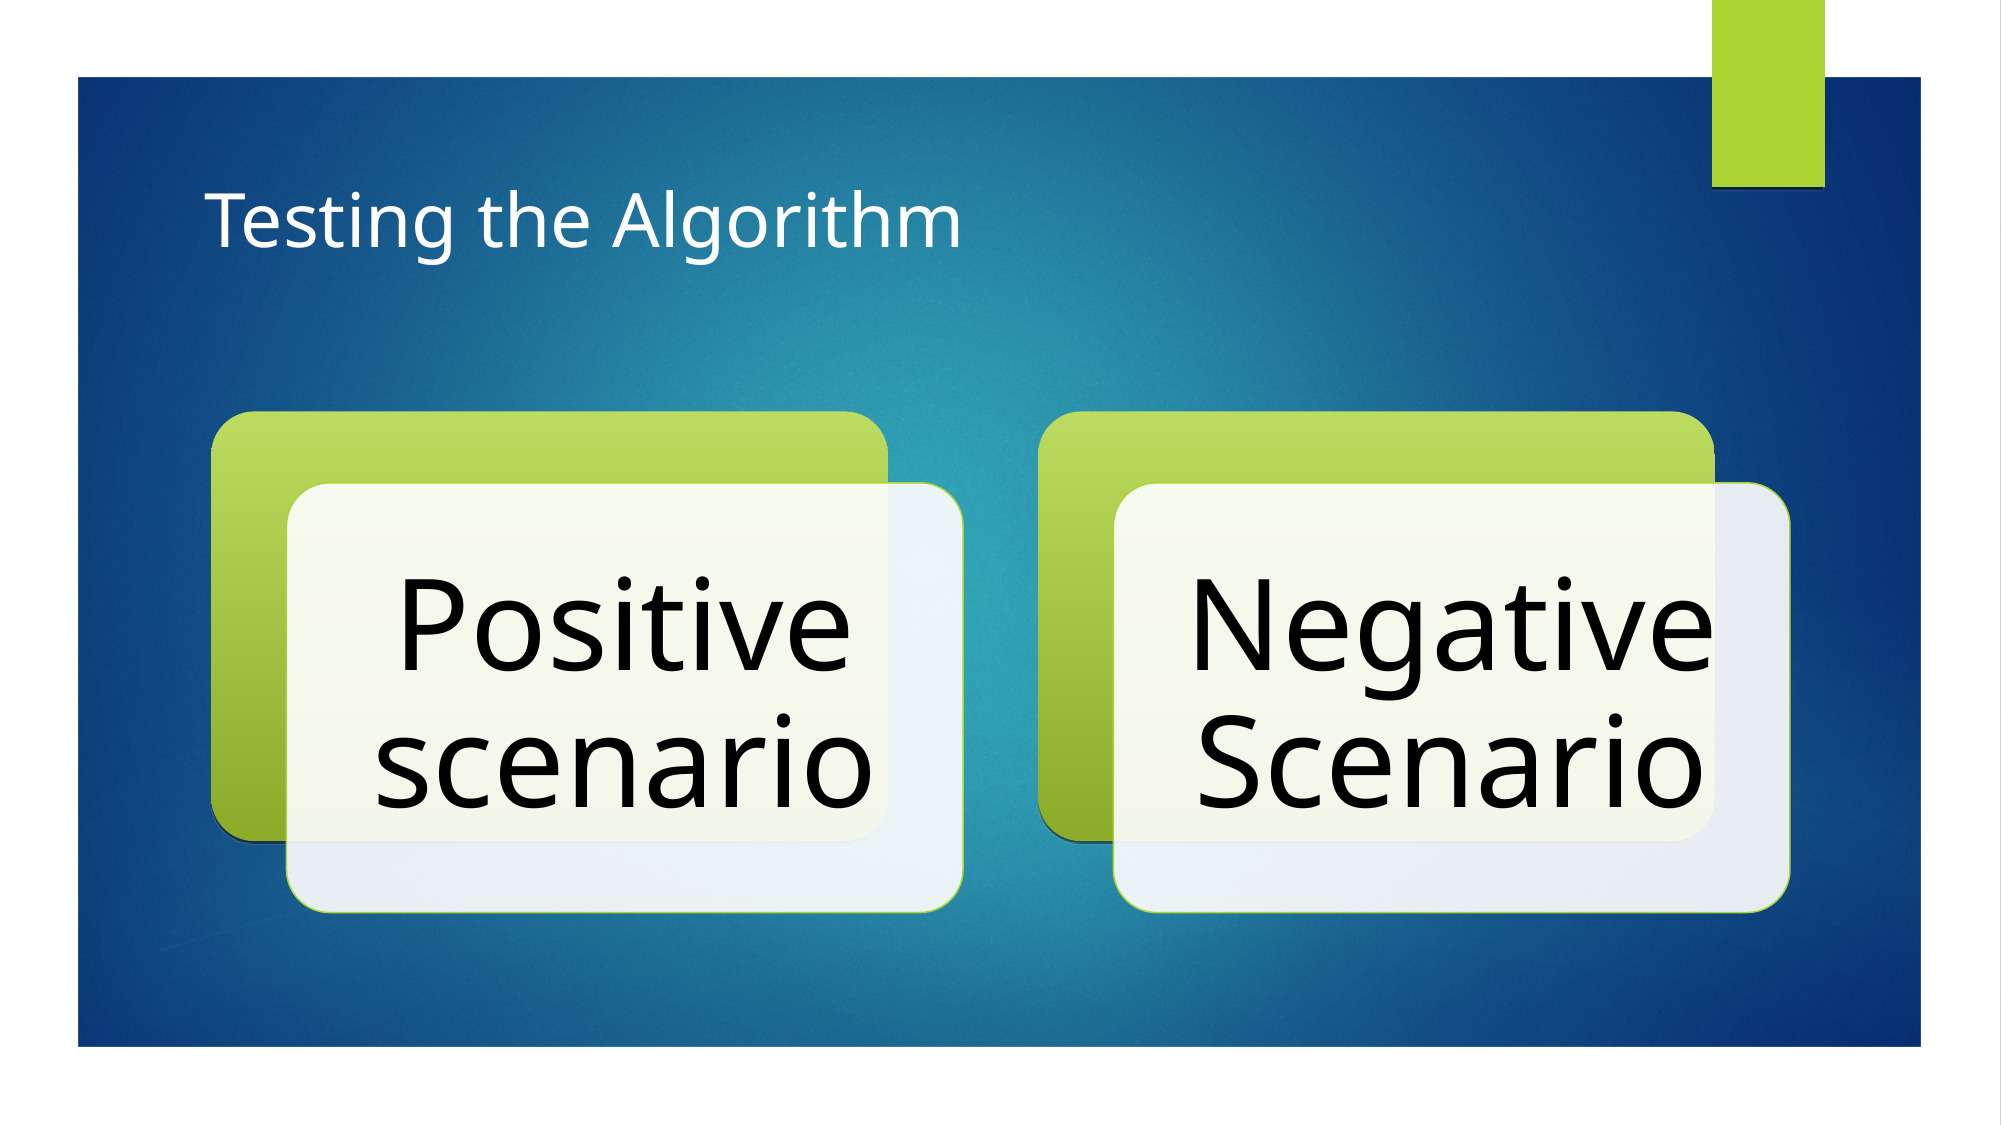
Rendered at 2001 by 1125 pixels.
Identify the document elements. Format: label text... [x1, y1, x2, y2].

text_box [0, 0, 2000, 1125]
title Testing the Algorithm [189, 159, 1627, 276]
text_box Positive scenario [286, 482, 964, 913]
text_box Negative Scenario [1113, 482, 1790, 913]
